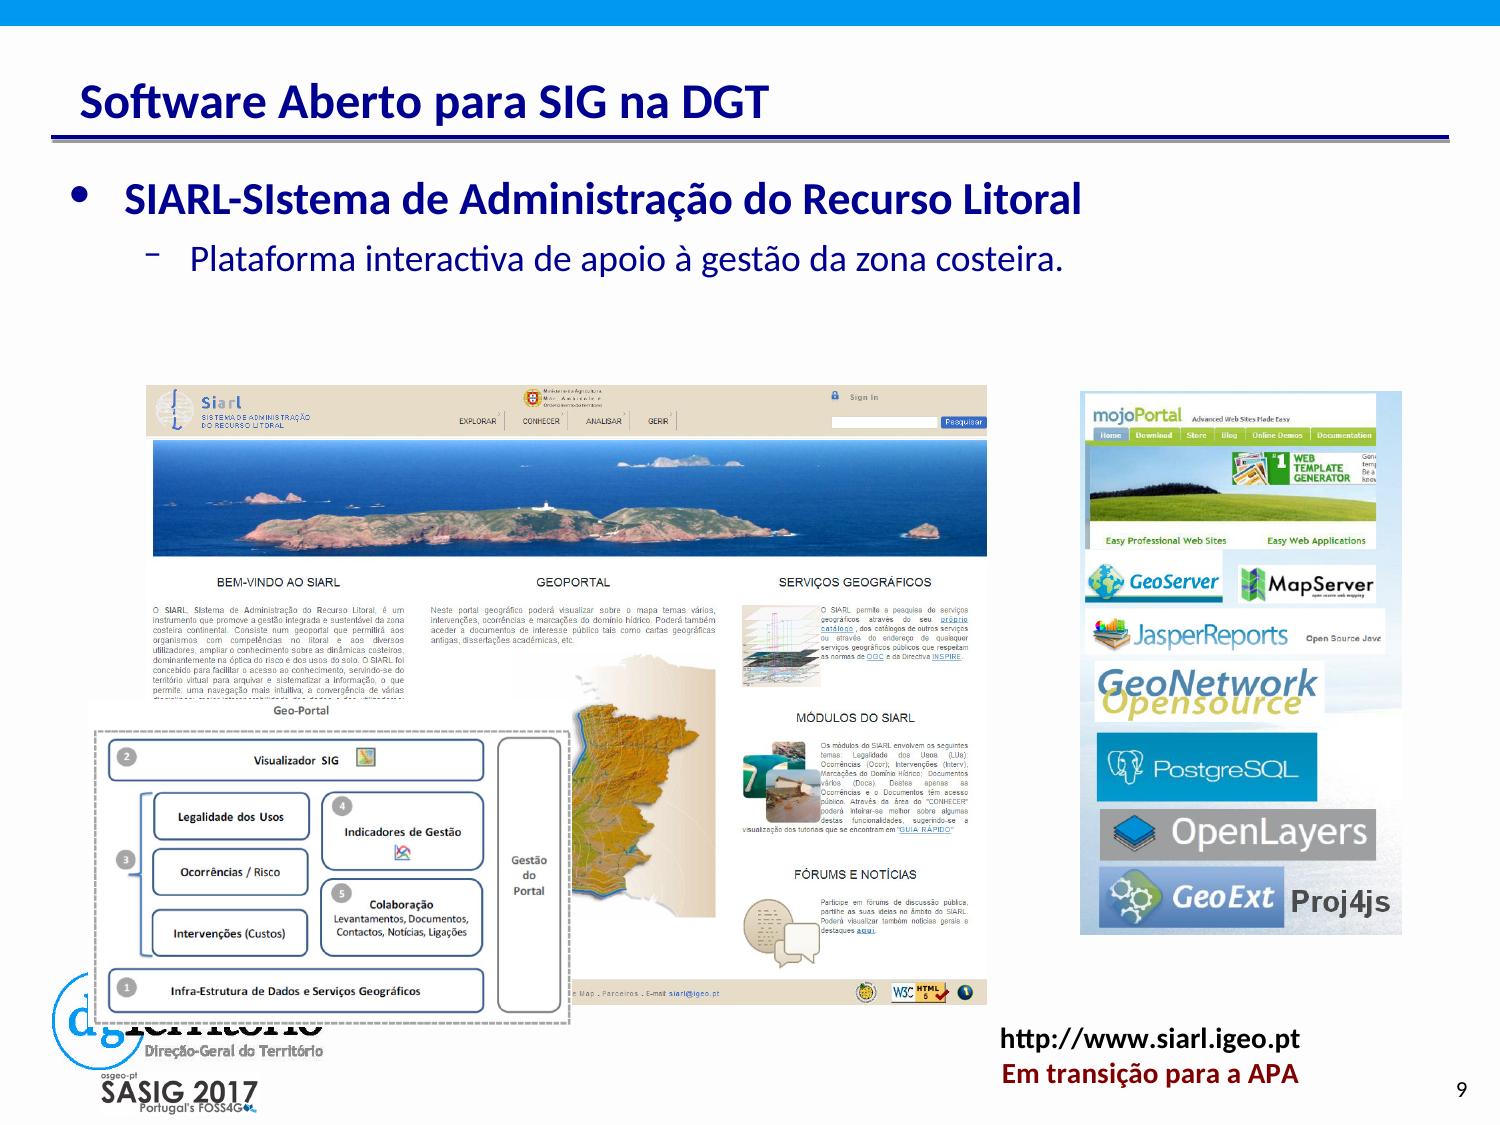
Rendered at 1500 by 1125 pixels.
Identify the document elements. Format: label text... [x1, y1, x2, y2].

text_box Software Aberto para SIG na DGT [64, 42, 1146, 137]
list SIARL-SIstema de Administração do Recurso Litoral Plataforma interactiva de apoio à gestão da zona costeira. [53, 160, 1447, 1000]
picture [0, 0, 1500, 1125]
text_box http://www.siarl.igeo.pt Em transição para a APA [869, 1011, 1431, 1097]
text_box <number> [1169, 1066, 1483, 1107]
